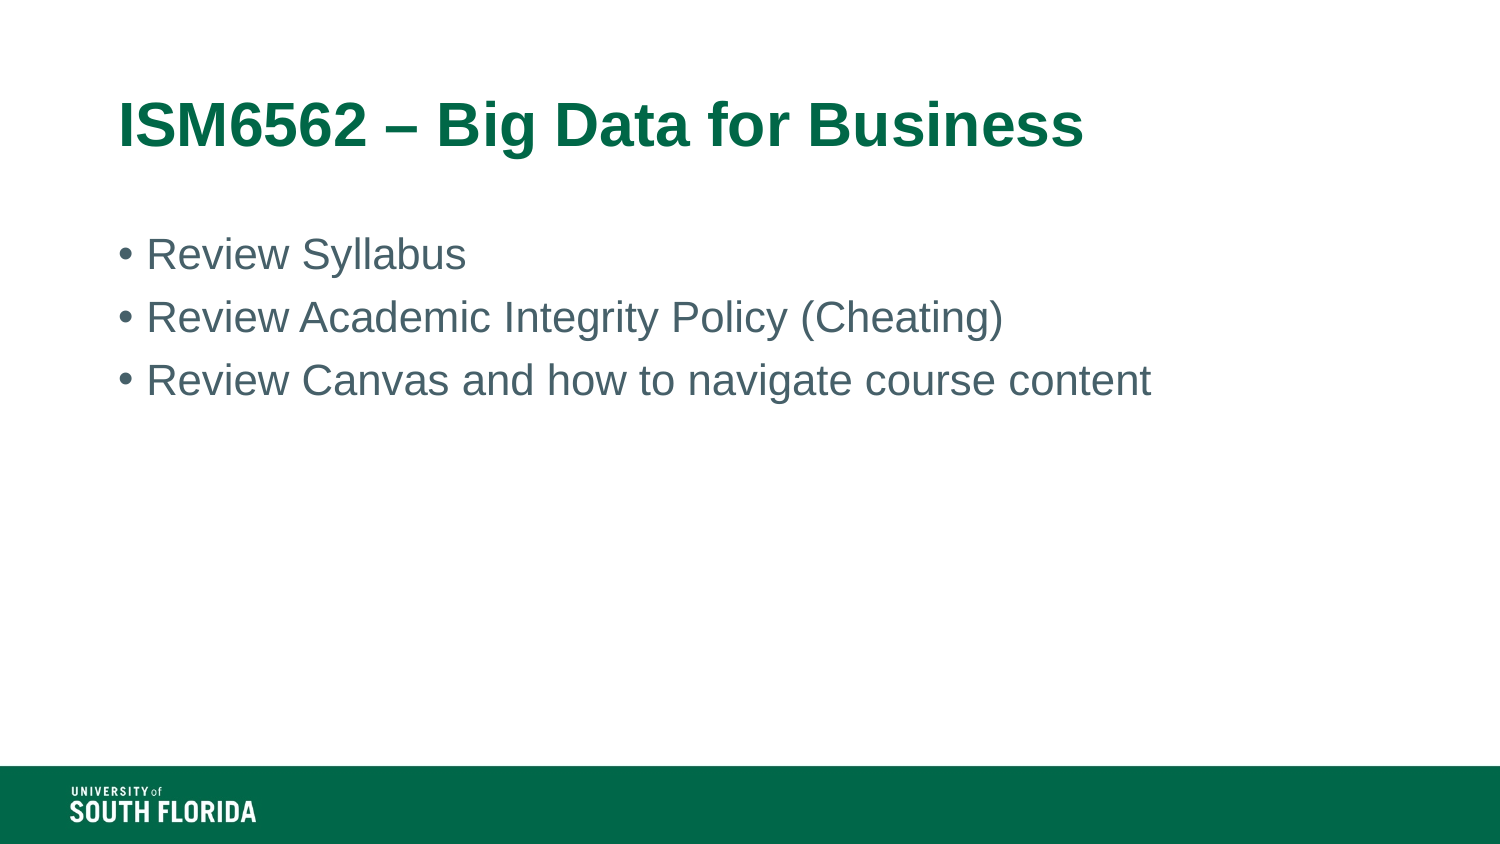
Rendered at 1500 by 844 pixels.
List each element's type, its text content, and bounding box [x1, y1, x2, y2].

picture [0, 0, 1500, 844]
list Review Syllabus Review Academic Integrity Policy (Cheating) Review Canvas and how to navigate course content [103, 224, 1397, 760]
title ISM6562 – Big Data for Business [103, 44, 1397, 208]
